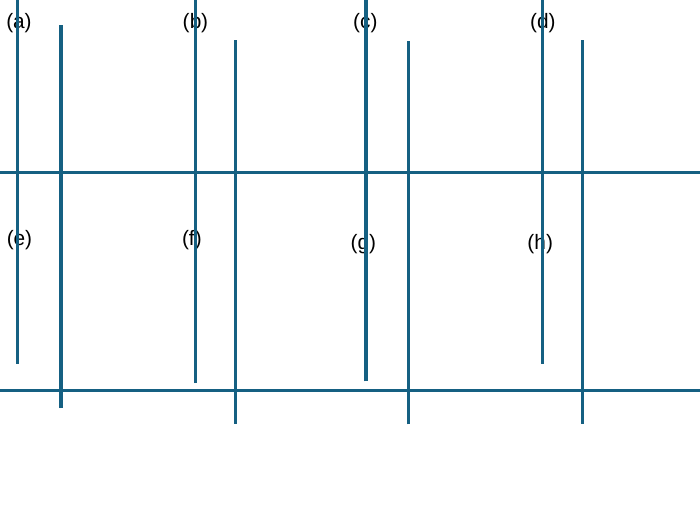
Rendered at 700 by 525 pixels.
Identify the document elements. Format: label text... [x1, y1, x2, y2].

text_box (h) [544, 220, 574, 262]
text_box (h) [512, 220, 541, 262]
text_box (a) [19, 0, 47, 41]
text_box (e) [19, 216, 48, 258]
text_box (d) [544, 0, 571, 41]
text_box (d) [514, 0, 541, 41]
text_box (e) [0, 216, 16, 258]
text_box (c) [368, 0, 394, 41]
text_box (a) [0, 0, 16, 41]
text_box (b) [167, 0, 194, 41]
text_box (c) [338, 0, 364, 41]
text_box (g) [335, 221, 364, 262]
text_box (f) [167, 216, 194, 258]
text_box (b) [197, 0, 224, 41]
text_box (g) [368, 221, 397, 262]
text_box (f) [197, 216, 223, 258]
